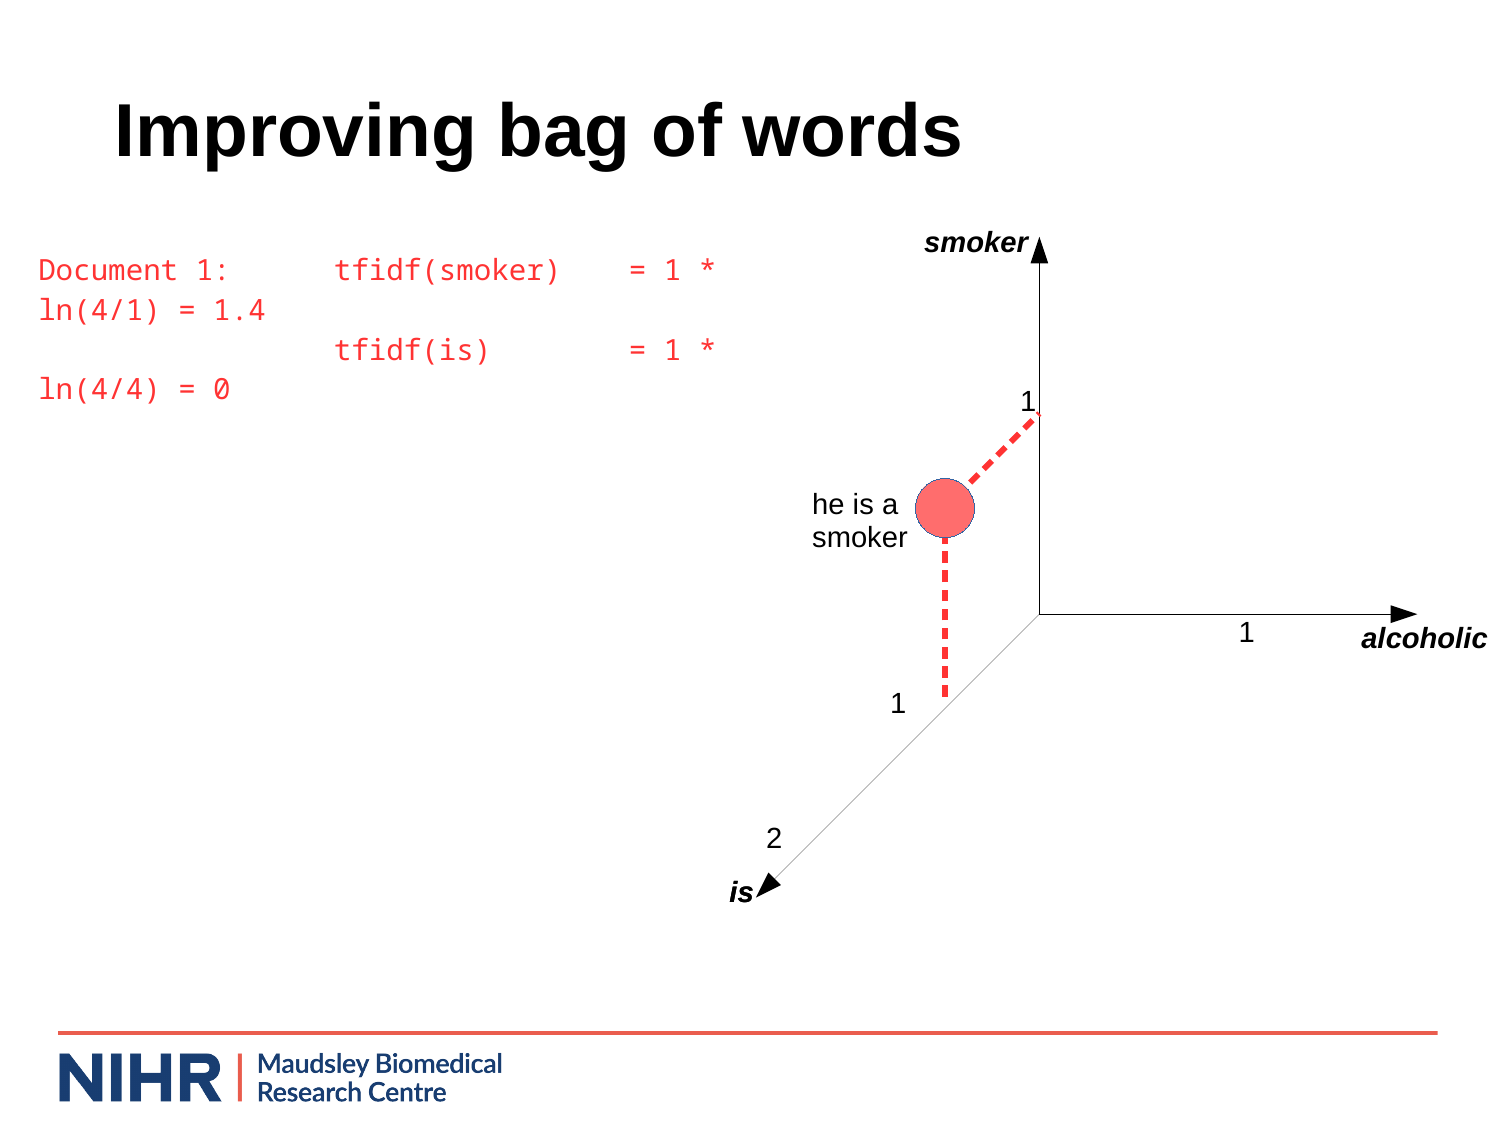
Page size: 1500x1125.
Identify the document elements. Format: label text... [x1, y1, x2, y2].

text_box 1 [1005, 377, 1052, 426]
text_box Document 1: tfidf(smoker) = 1 * ln(4/1) = 1.4 tfidf(is) = 1 * ln(4/4) = 0 [23, 242, 798, 661]
text_box he is a smoker [797, 480, 923, 562]
text_box alcoholic [1346, 614, 1500, 662]
text_box 2 [751, 814, 798, 863]
picture [29, 1018, 531, 1125]
text_box [923, 478, 975, 538]
text_box 1 [1223, 608, 1270, 656]
text_box 1 [875, 679, 922, 727]
text_box smoker [909, 218, 1044, 267]
text_box Improving bag of words [100, 84, 1105, 180]
text_box is [714, 868, 769, 916]
